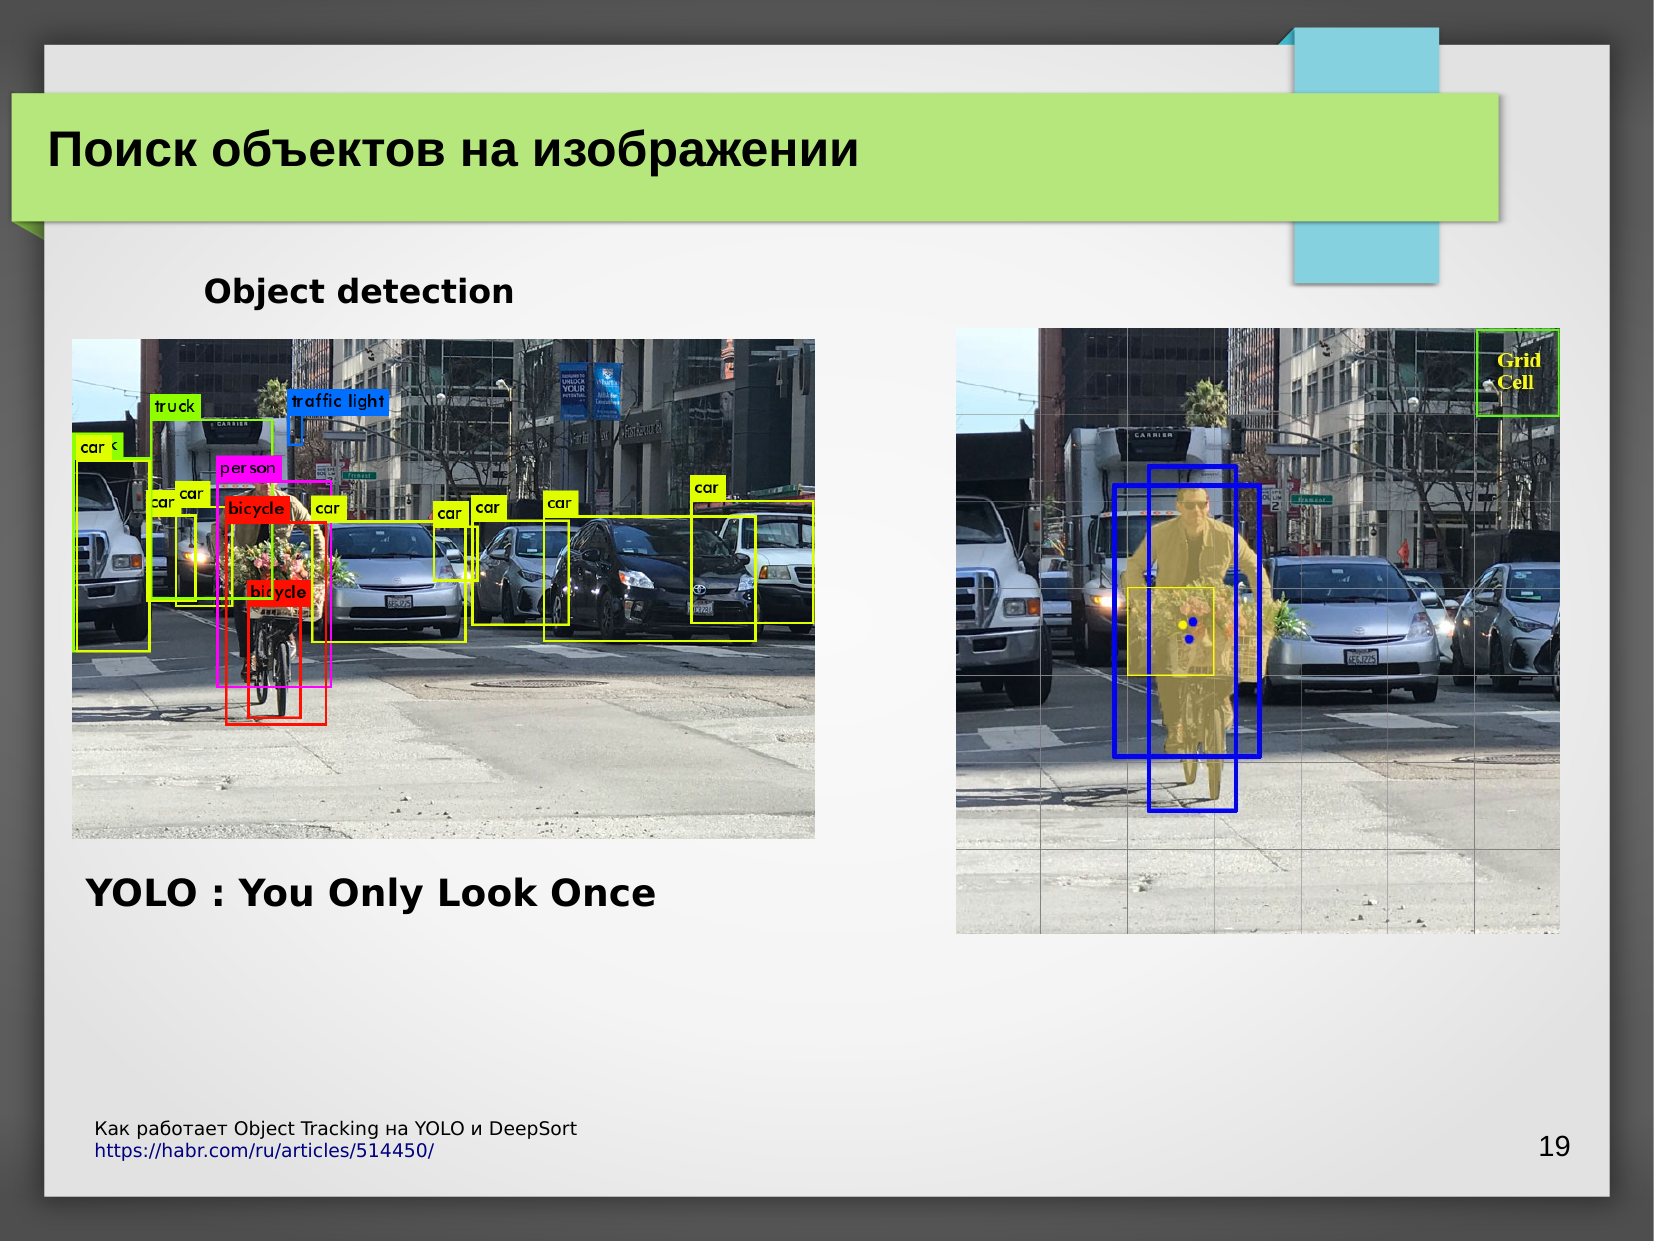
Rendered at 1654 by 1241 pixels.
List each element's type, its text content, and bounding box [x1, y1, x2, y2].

text_box YOLO : You Only Look Once [70, 864, 957, 1004]
text_box Object detection [188, 265, 531, 319]
title Поиск объектов на изображении [47, 120, 1004, 177]
text_box Как работает Object Tracking на YOLO и DeepSort https://habr.com/ru/articles/514450/ [79, 1110, 733, 1170]
picture [0, 0, 1654, 1241]
